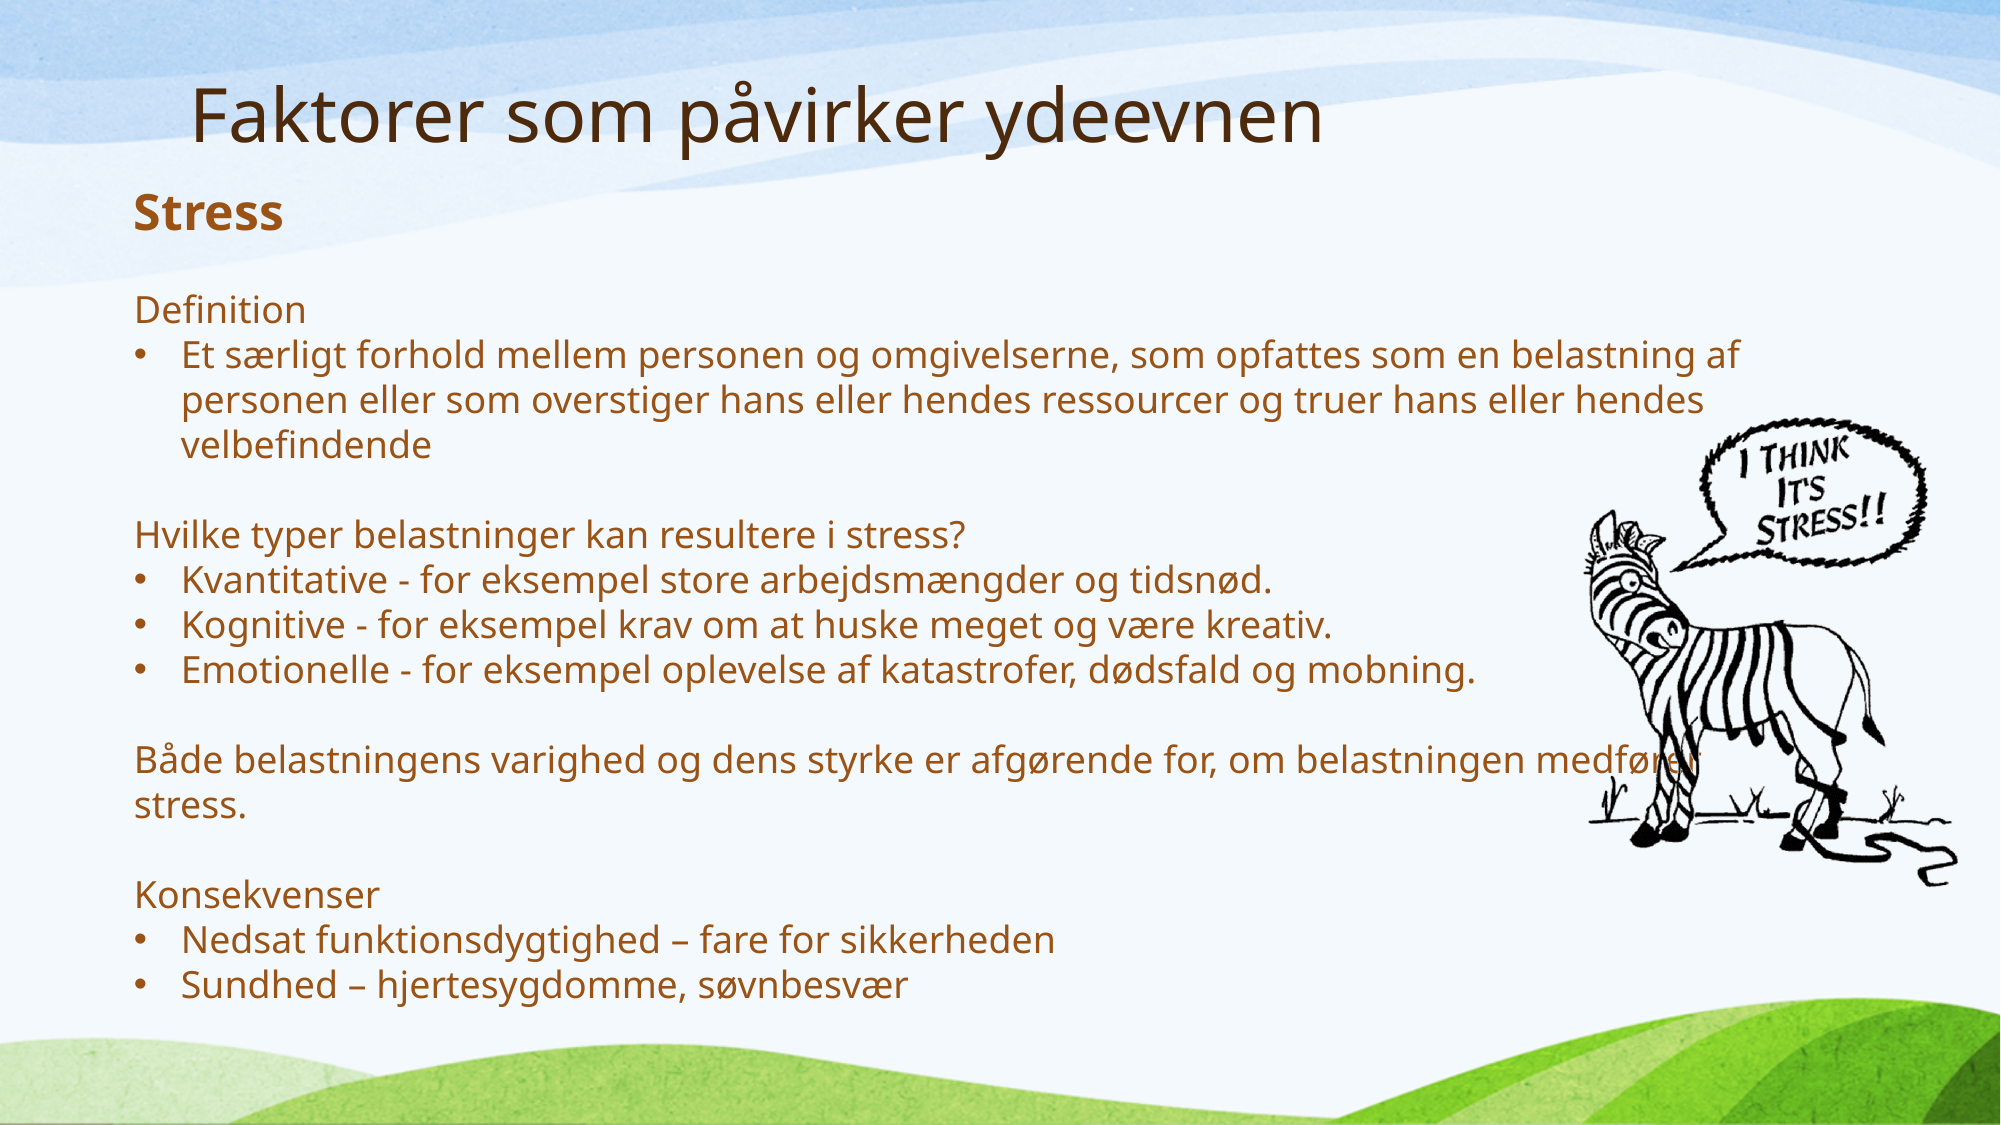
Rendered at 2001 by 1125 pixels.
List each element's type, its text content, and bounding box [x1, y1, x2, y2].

title Faktorer som påvirker ydeevnen [174, 50, 1825, 167]
text_box Stress Definition Et særligt forhold mellem personen og omgivelserne, som opfattes som en belastning af personen eller som overstiger hans eller hendes ressourcer og truer hans eller hendes velbefindende Hvilke typer belastninger kan resultere i stress? Kvantitative - for eksempel store arbejdsmængder og tidsnød. Kognitive - for eksempel krav om at huske meget og være kreativ. Emotionelle - for eksempel oplevelse af katastrofer, dødsfald og mobning. Både belastningens varighed og dens styrke er afgørende for, om belastningen medfører stress. Konsekvenser Nedsat funktionsdygtighed – fare for sikkerheden Sundhed – hjertesygdomme, søvnbesvær [119, 173, 1825, 1014]
picture [0, 0, 2001, 1125]
